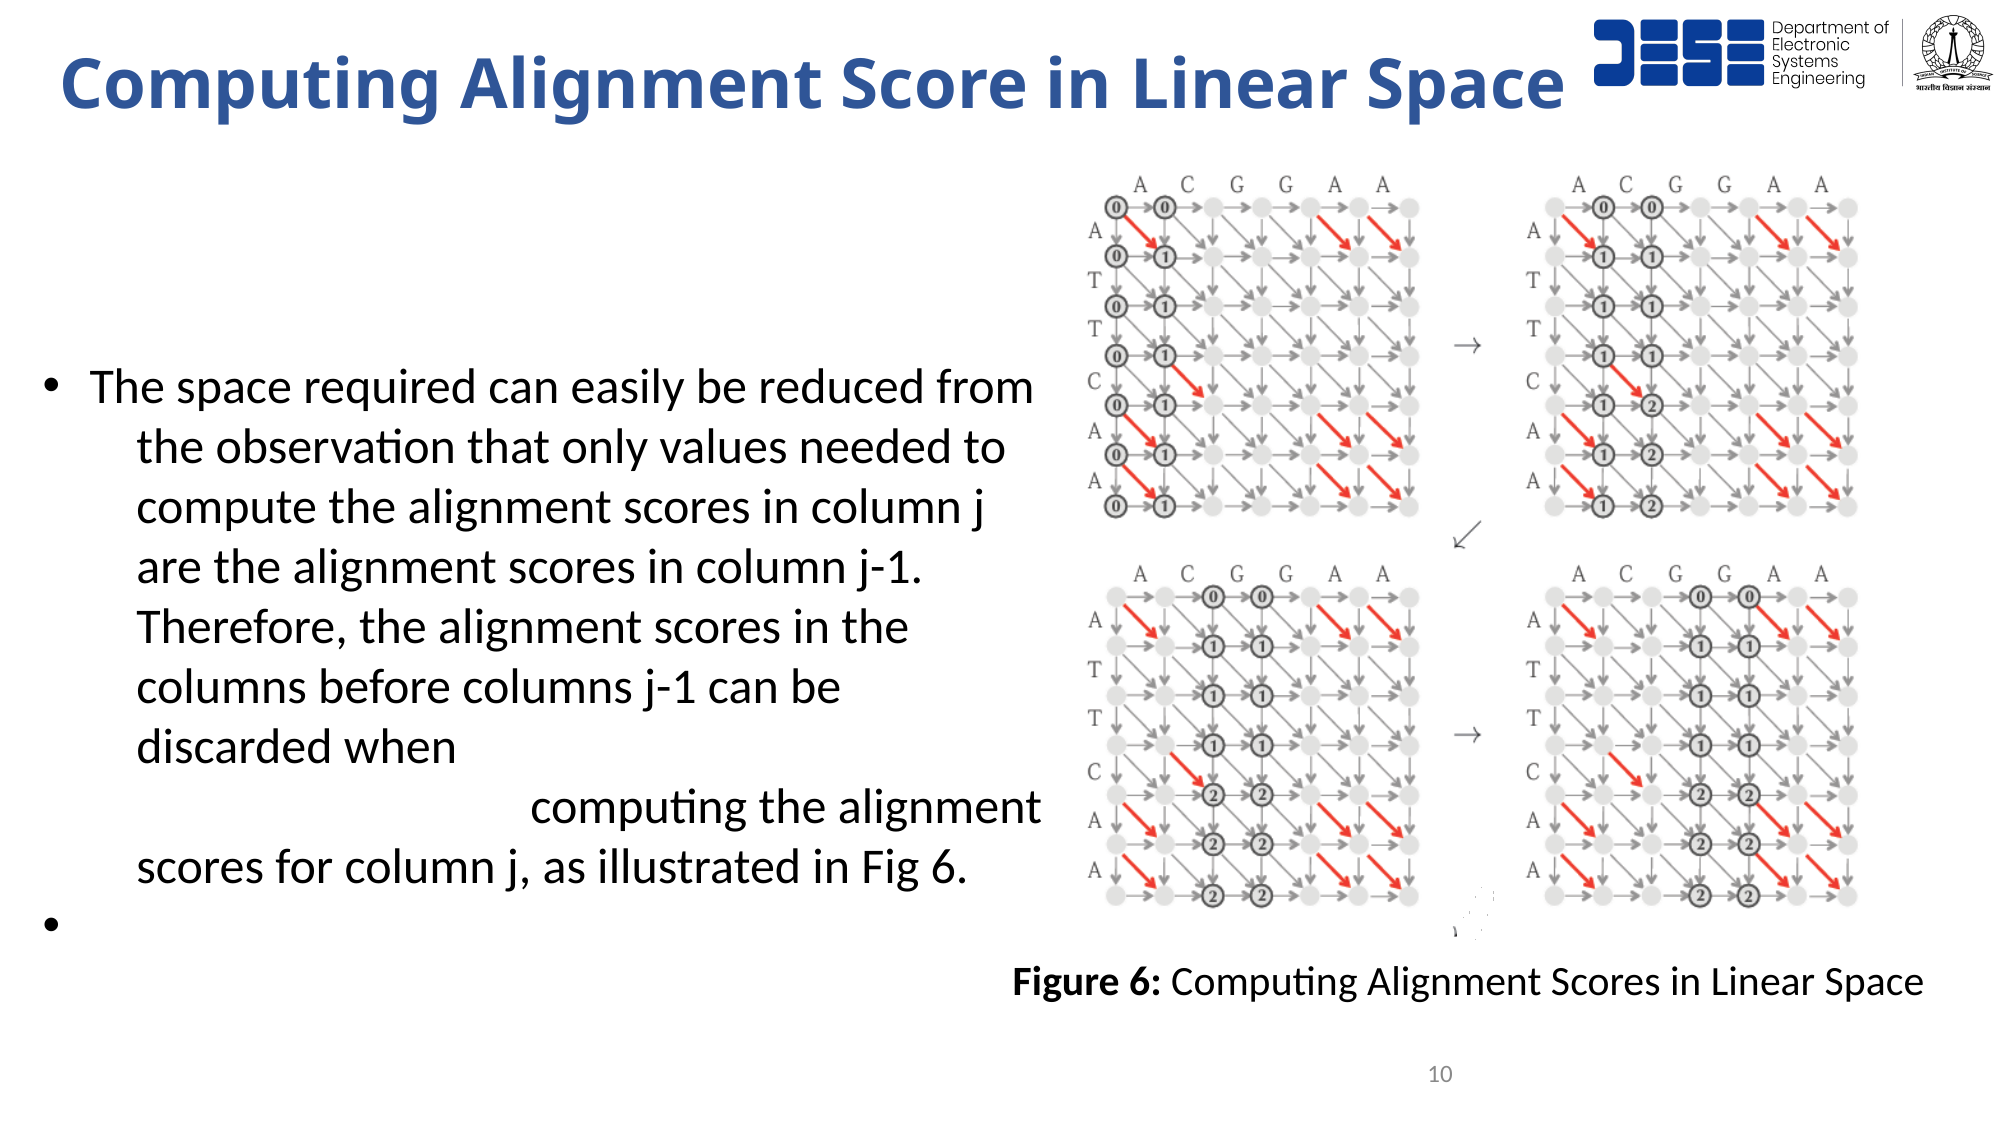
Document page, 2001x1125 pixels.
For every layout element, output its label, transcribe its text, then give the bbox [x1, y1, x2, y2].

text_box [1412, 1042, 1863, 1103]
picture [1060, 163, 1877, 947]
title Computing Alignment Score in Linear Space [44, 8, 1705, 164]
text_box Figure 6: Computing Alignment Scores in Linear Space [993, 946, 1945, 1013]
text_box The space required can easily be reduced from the observation that only values needed to compute the alignment scores in column j are the alignment scores in column j-1. Therefore, the alignment scores in the columns before columns j-1 can be discarded when computing the alignment scores for column j, as illustrated in Fig 6. [27, 346, 1060, 887]
